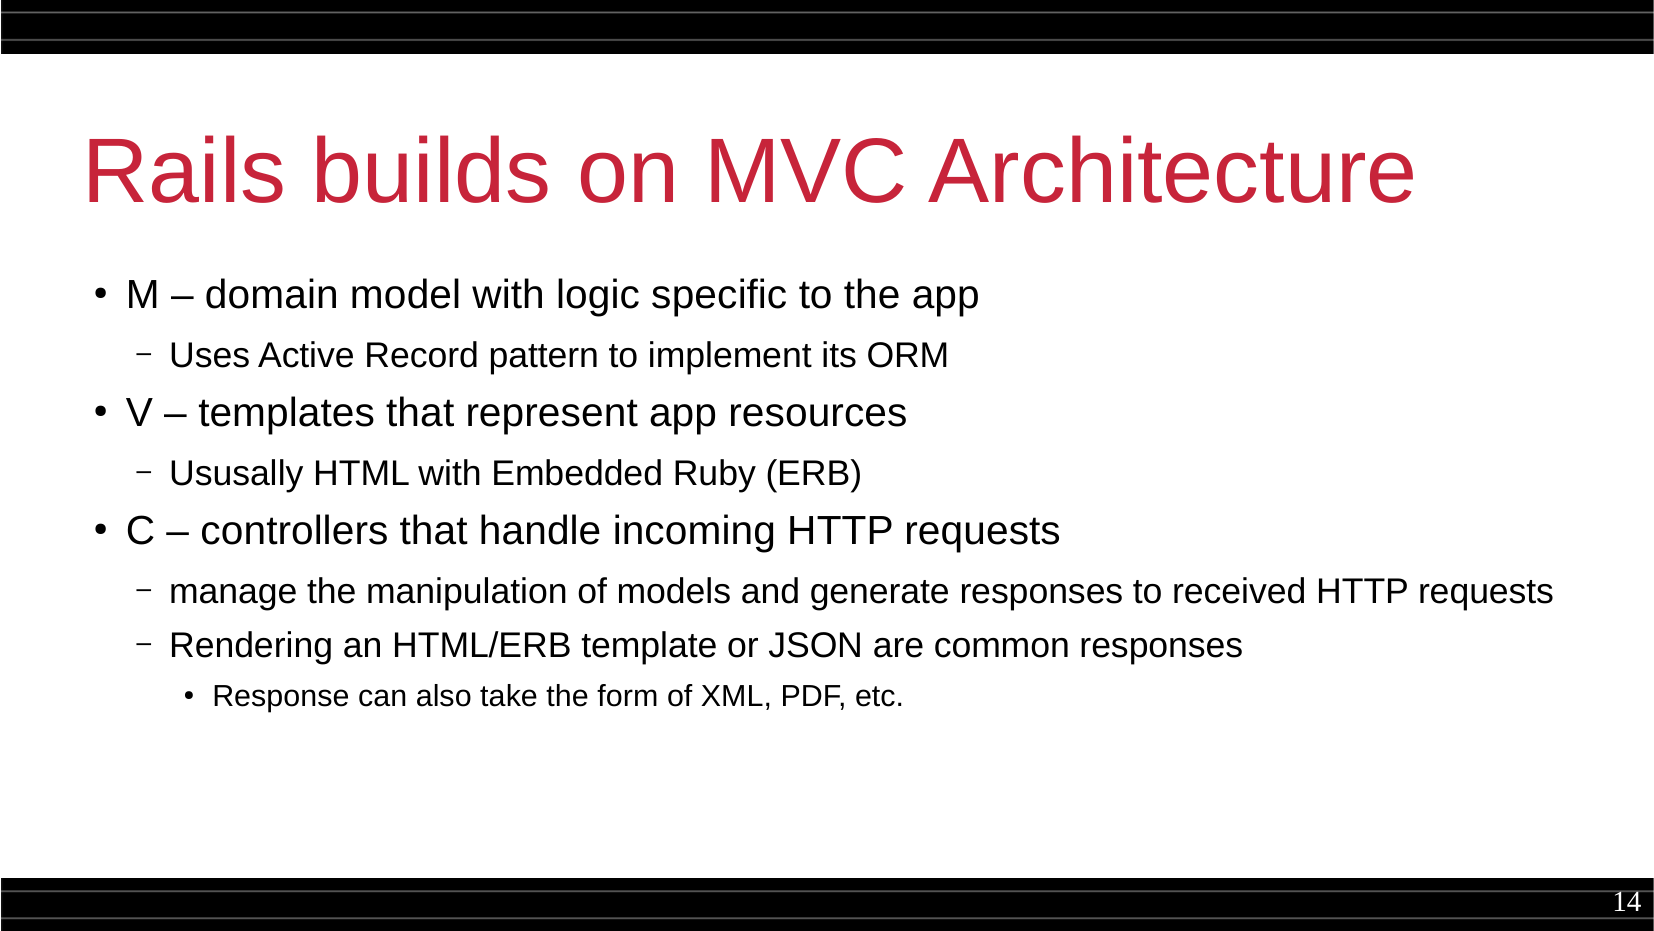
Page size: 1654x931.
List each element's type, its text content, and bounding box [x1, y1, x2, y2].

picture [1, 0, 1654, 54]
list M – domain model with logic specific to the app Uses Active Record pattern to implement its ORM V – templates that represent app resources Ususally HTML with Embedded Ruby (ERB) C – controllers that handle incoming HTTP requests manage the manipulation of models and generate responses to received HTTP requests Rendering an HTML/ERB template or JSON are common responses Response can also take the form of XML, PDF, etc. [82, 271, 1571, 758]
title Rails builds on MVC Architecture [82, 92, 1571, 249]
picture [1, 878, 1654, 931]
